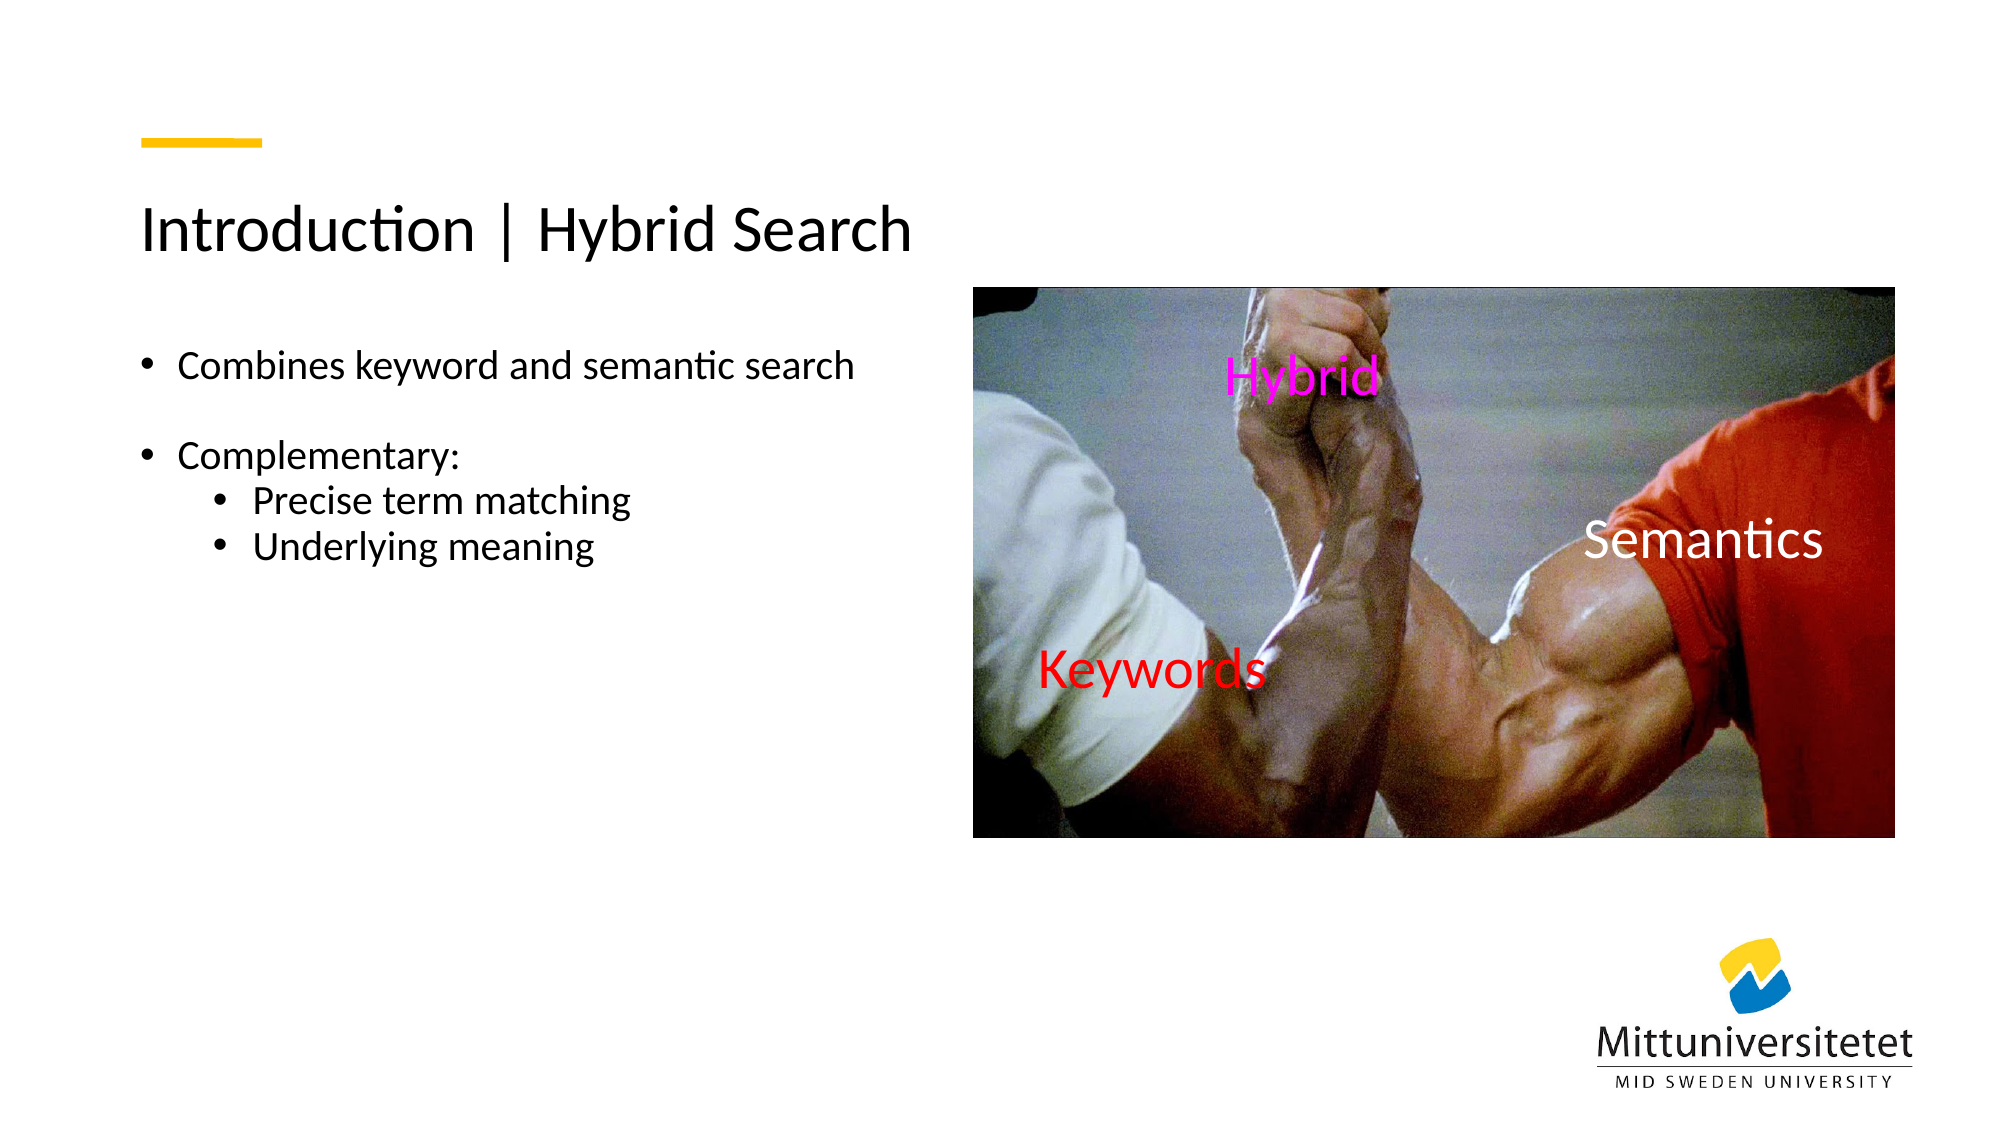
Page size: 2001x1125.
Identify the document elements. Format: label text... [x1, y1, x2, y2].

list Combines keyword and semantic search Complementary: Precise term matching Underlying meaning [124, 336, 1192, 928]
picture [973, 287, 1895, 838]
text_box Hybrid [1209, 321, 1456, 431]
text_box Semantics [1568, 485, 1924, 595]
picture [1597, 938, 1913, 1088]
text_box Keywords [1023, 615, 1379, 724]
title Introduction | Hybrid Search [124, 186, 1056, 336]
